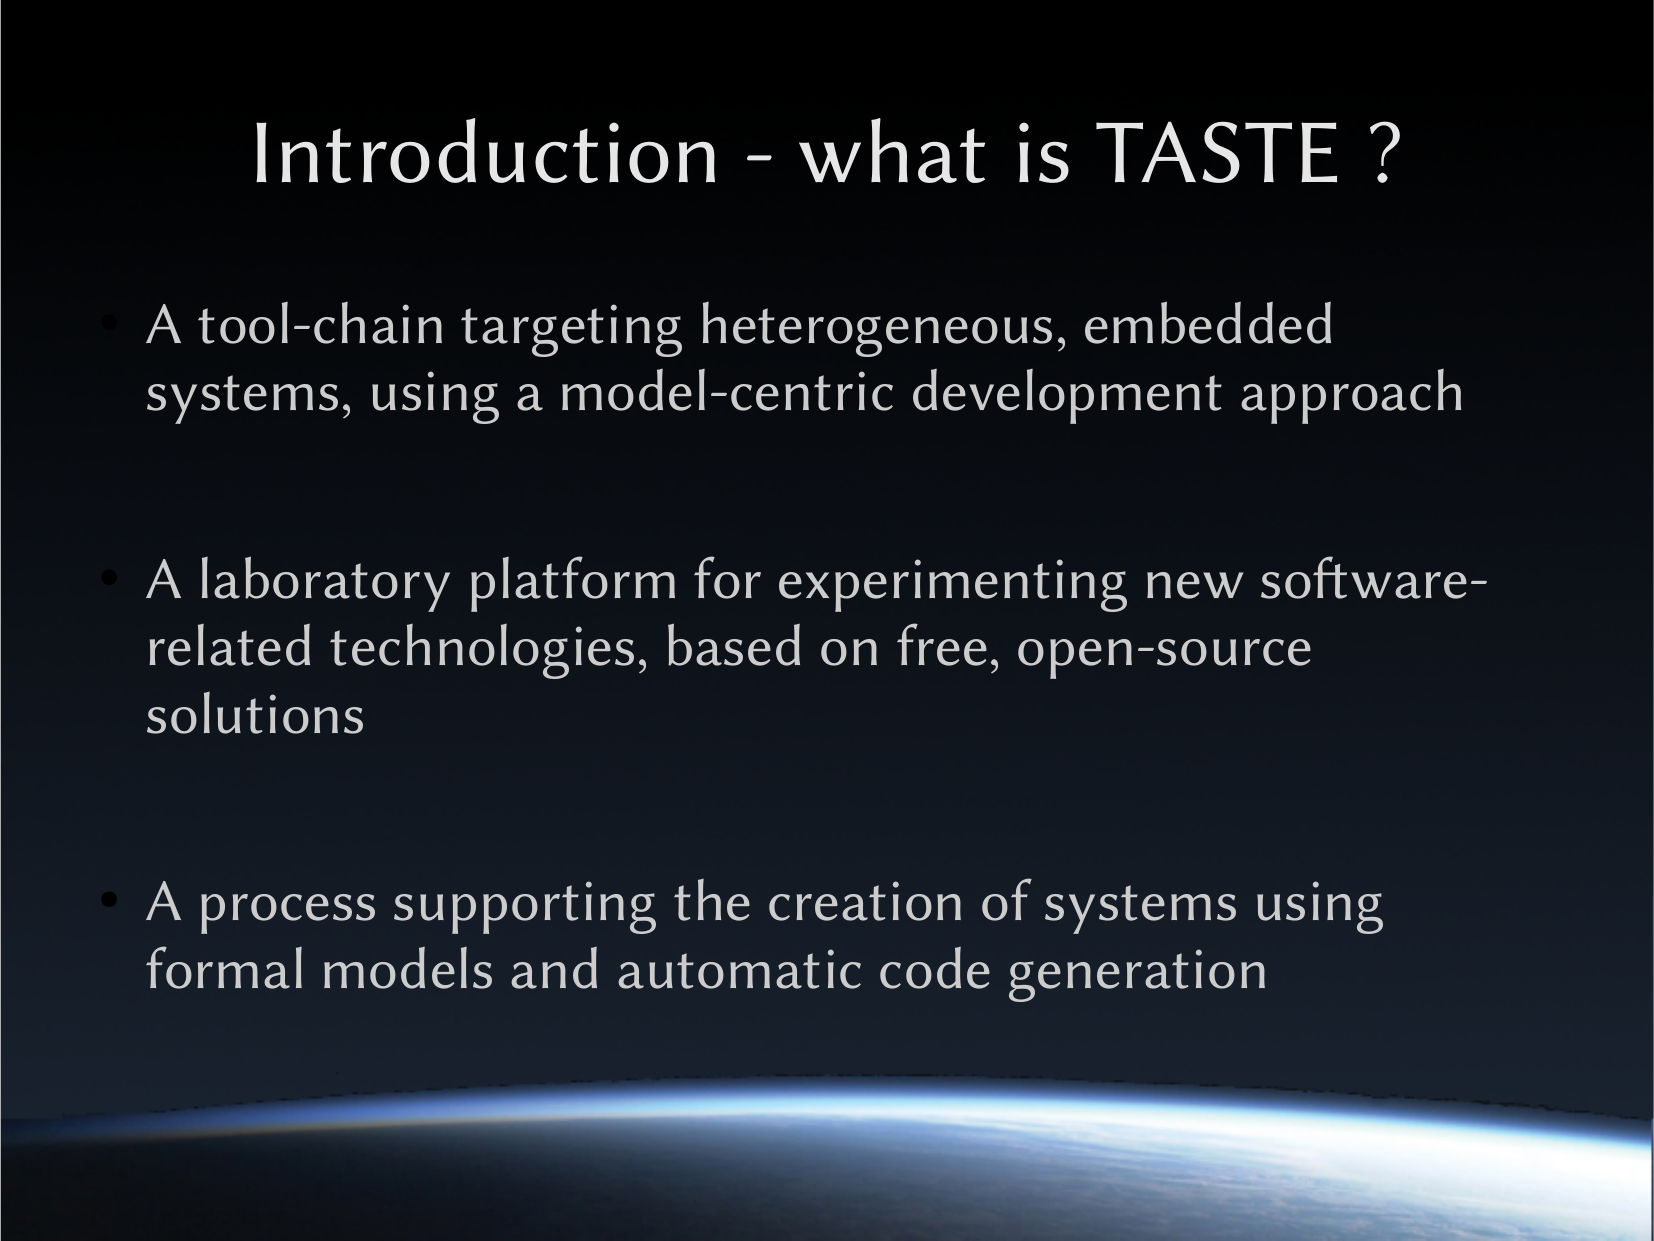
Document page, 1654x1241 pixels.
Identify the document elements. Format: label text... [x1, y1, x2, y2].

list A tool-chain targeting heterogeneous, embedded systems, using a model-centric development approach A laboratory platform for experimenting new software-related technologies, based on free, open-source solutions A process supporting the creation of systems using formal models and automatic code generation [82, 290, 1538, 1010]
title Introduction - what is TASTE ? [82, 49, 1571, 257]
picture [0, 0, 1654, 1241]
